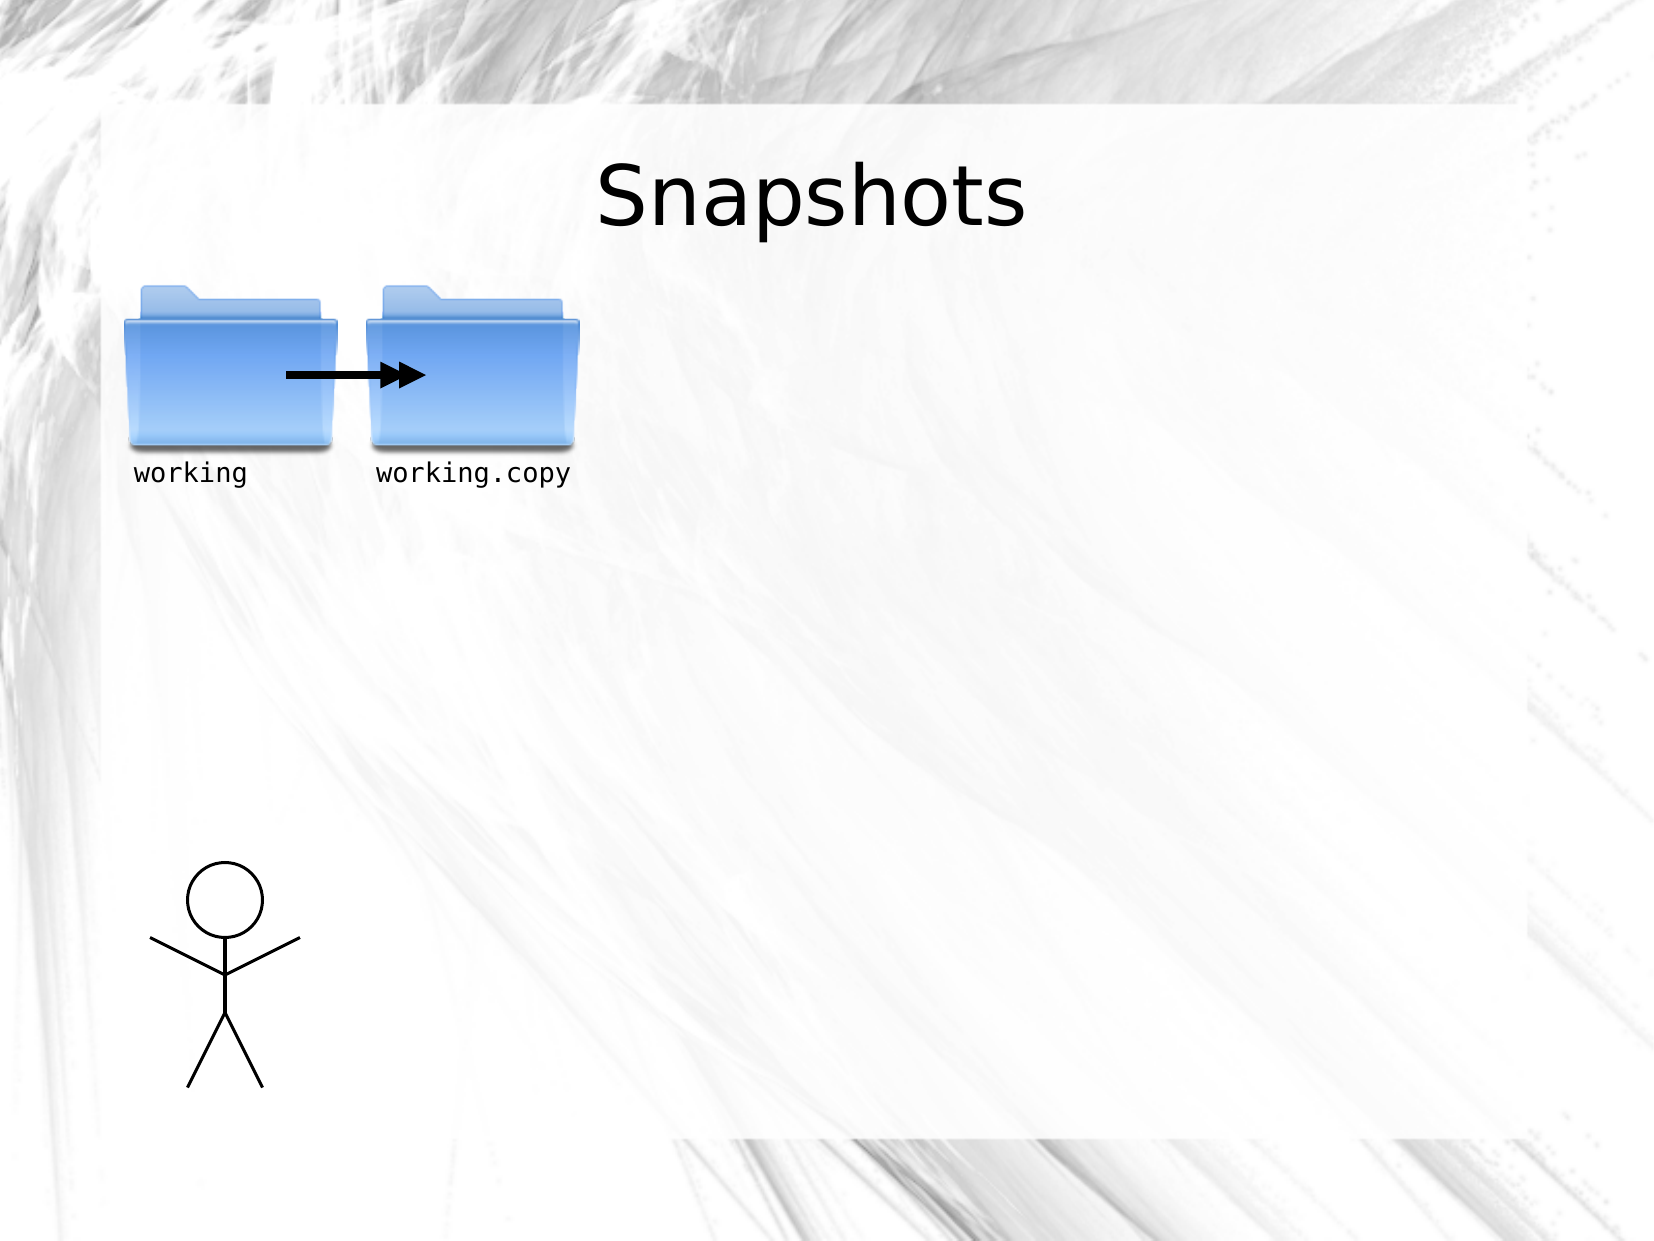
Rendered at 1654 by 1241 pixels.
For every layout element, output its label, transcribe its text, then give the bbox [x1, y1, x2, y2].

text_box working [119, 450, 263, 497]
text_box working.copy [361, 450, 586, 497]
picture [0, 0, 1654, 1241]
title Snapshots [118, 112, 1506, 281]
